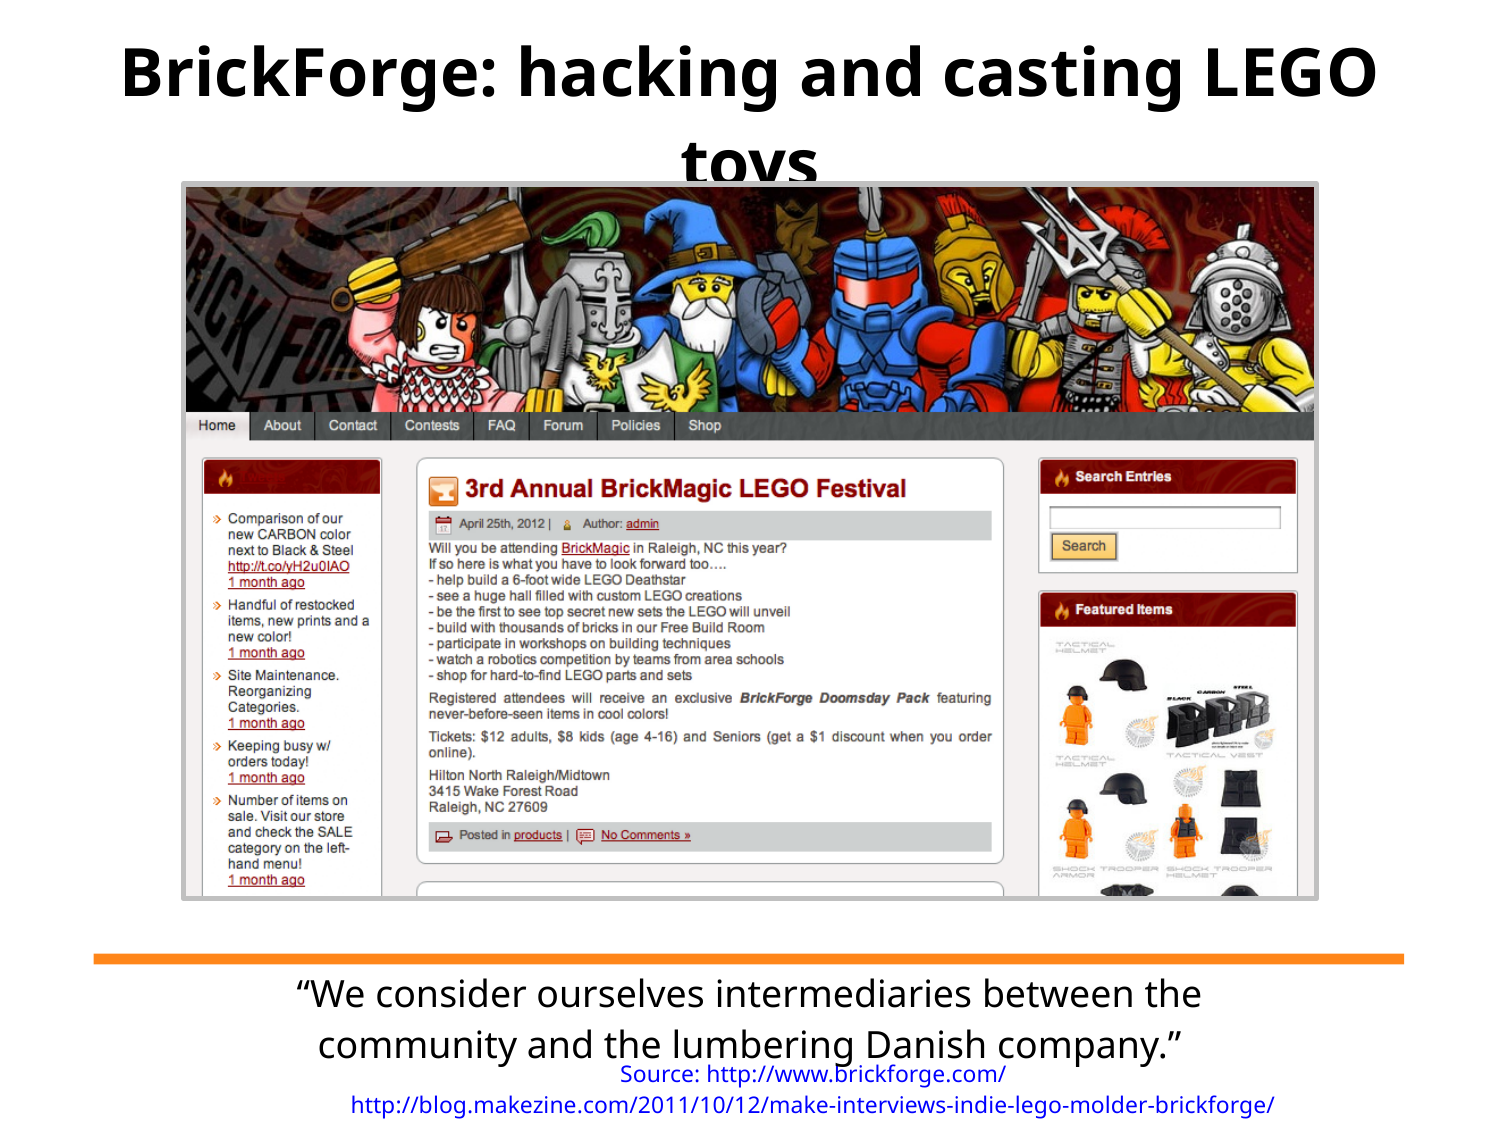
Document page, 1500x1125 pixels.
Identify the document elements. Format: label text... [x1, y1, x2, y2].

text_box Source: http://www.brickforge.com/ http://blog.makezine.com/2011/10/12/make-interviews-indie-lego-molder-brickforge/ [335, 1064, 1165, 1117]
picture [0, 0, 1500, 1125]
title BrickForge: hacking and casting LEGO toys [75, 44, 1426, 188]
text_box “We consider ourselves intermediaries between the community and the lumbering Danish company.” [279, 960, 1221, 1064]
